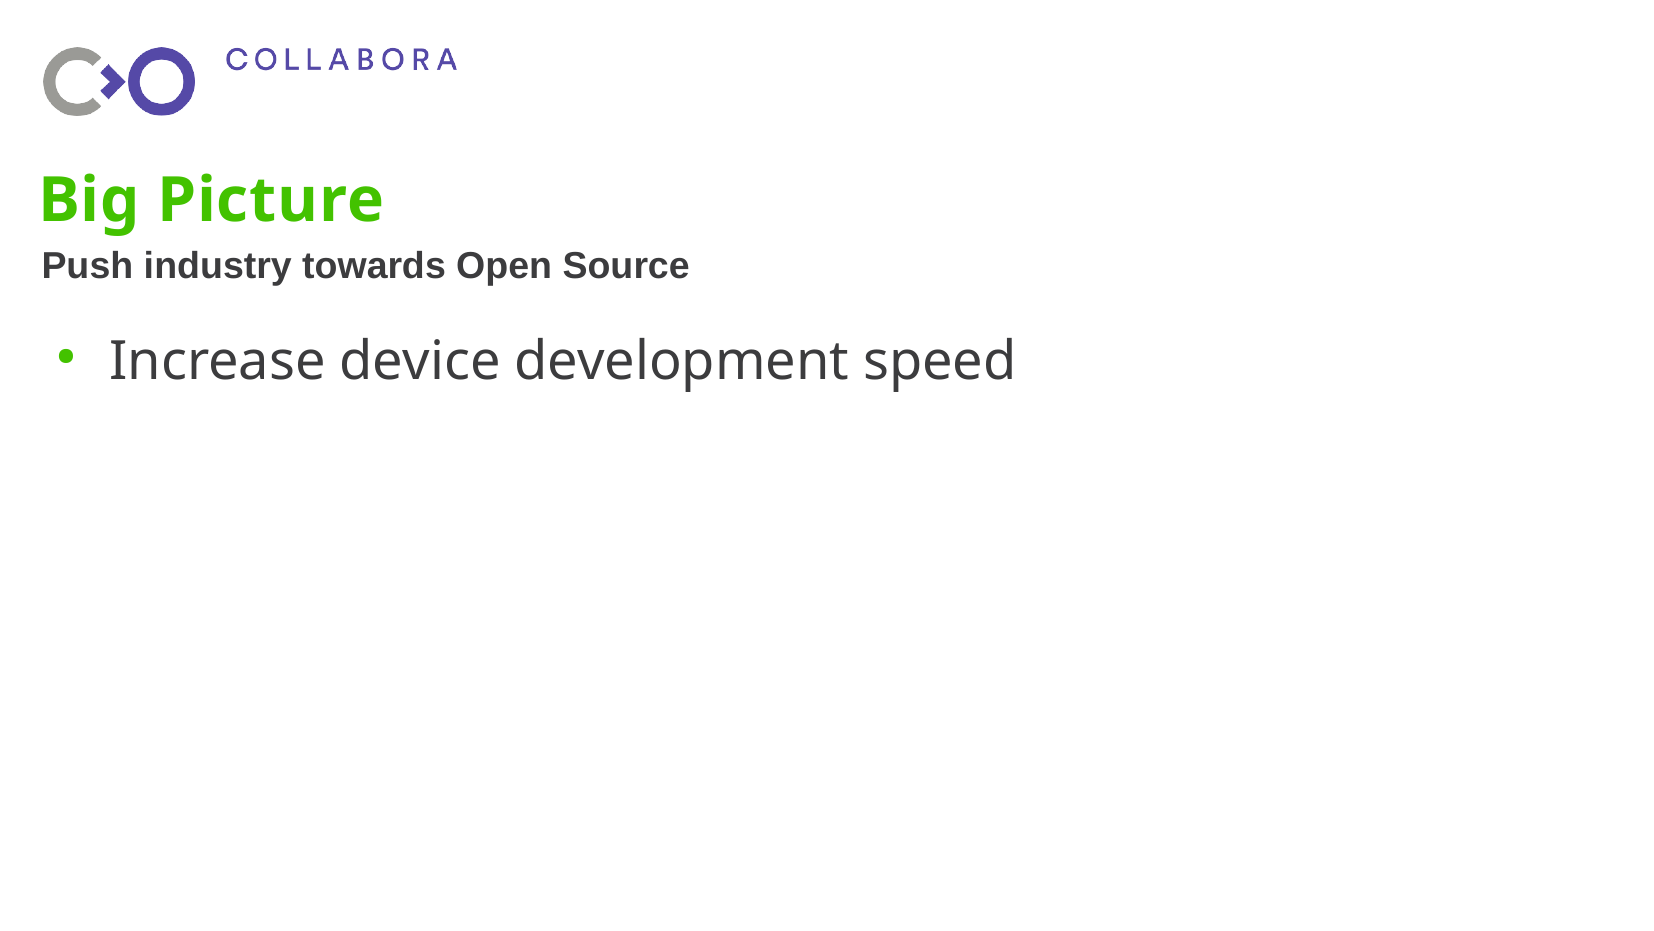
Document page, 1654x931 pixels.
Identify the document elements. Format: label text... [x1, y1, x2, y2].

title Big Picture [38, 159, 1614, 216]
text_box Push industry towards Open Source [41, 240, 1614, 290]
picture [43, 47, 457, 116]
list Increase device development speed [38, 325, 1614, 581]
